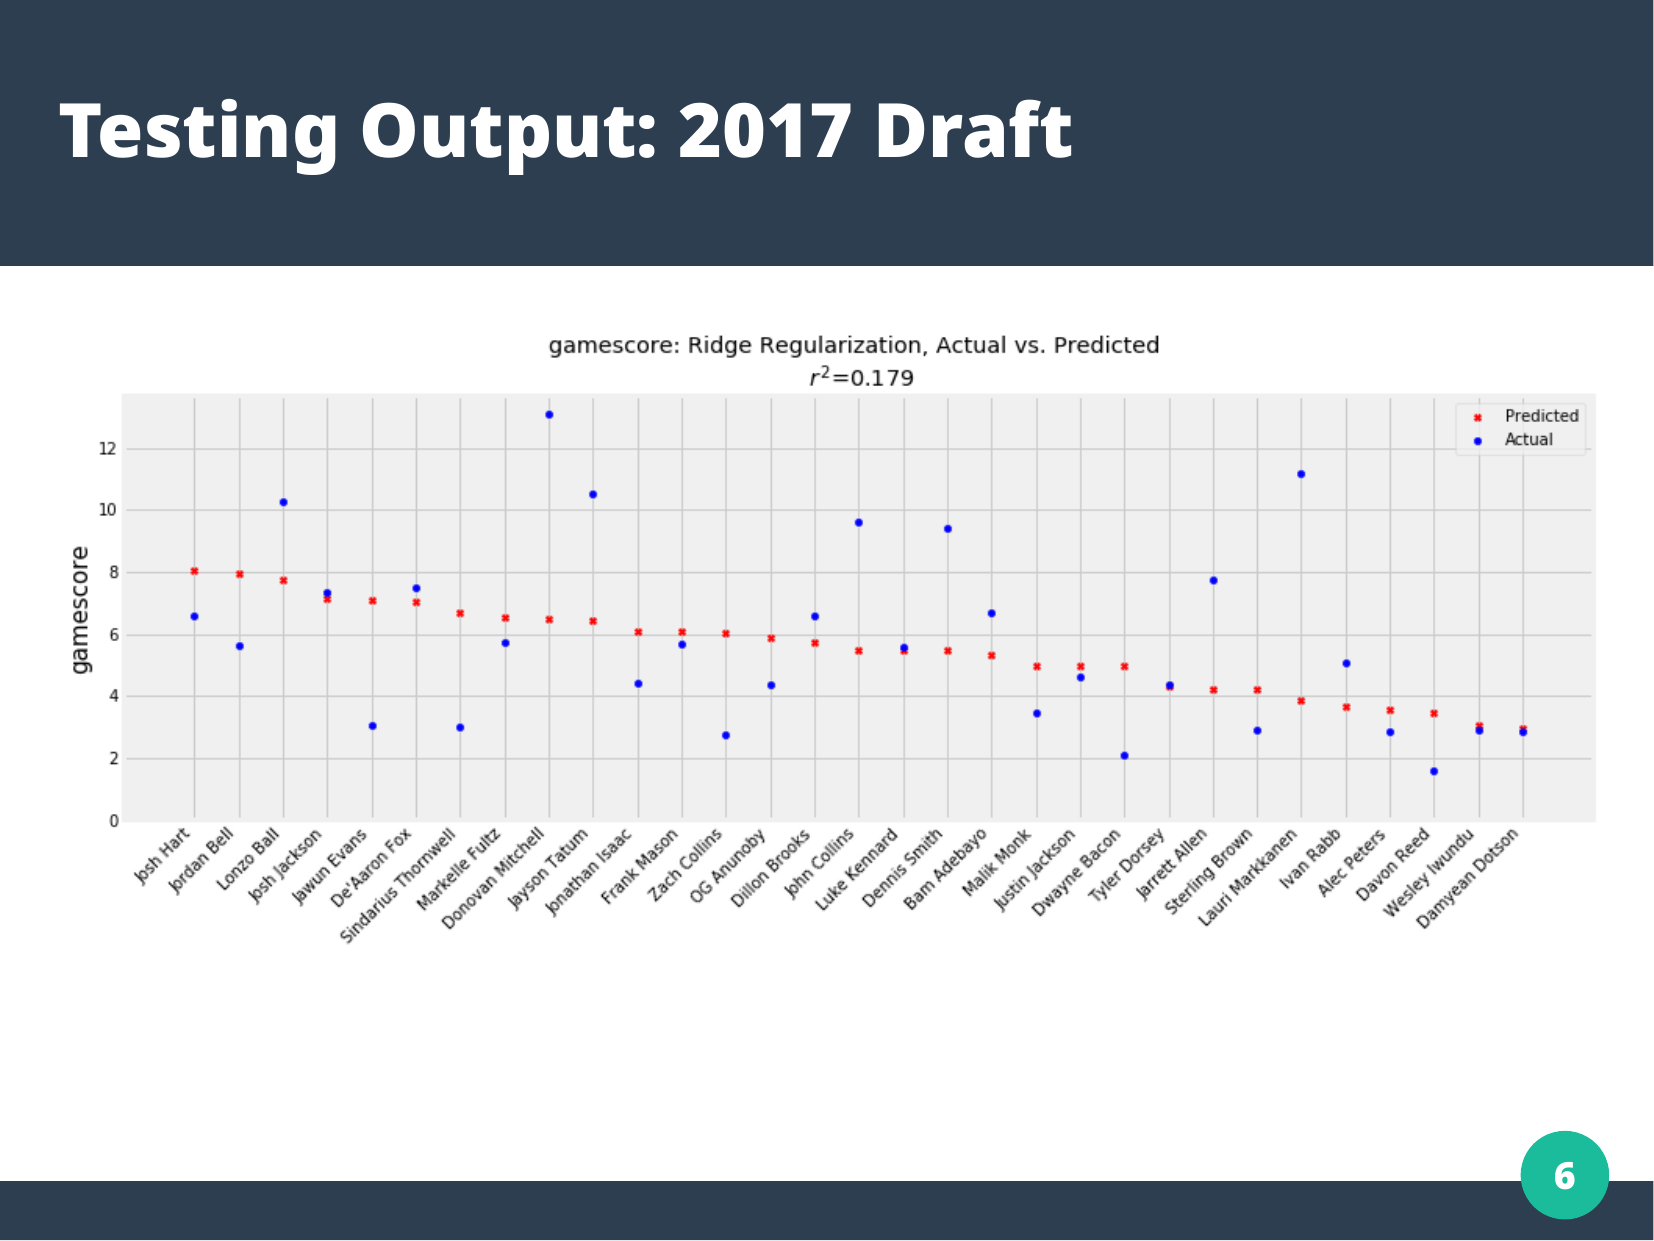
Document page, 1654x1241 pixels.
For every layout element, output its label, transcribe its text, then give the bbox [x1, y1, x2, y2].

title Testing Output: 2017 Draft [58, 49, 1595, 207]
picture [58, 325, 1604, 957]
